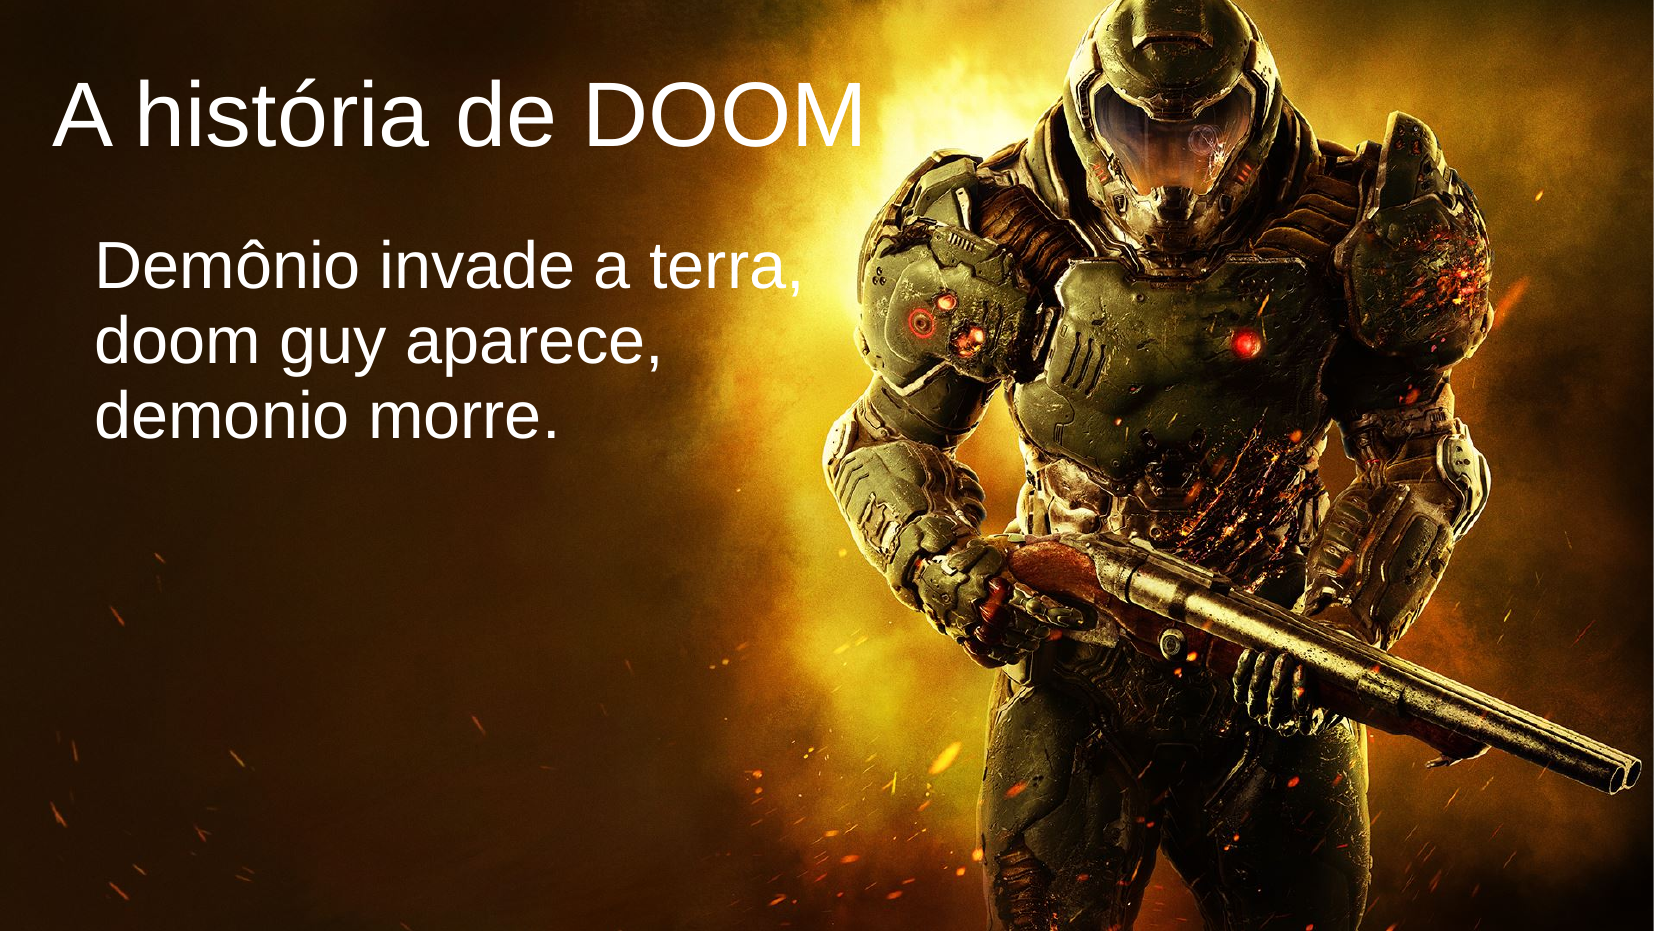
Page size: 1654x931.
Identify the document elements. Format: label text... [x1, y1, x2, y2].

list Demônio invade a terra, doom guy aparece, demonio morre. [23, 228, 857, 768]
title A história de DOOM [0, 37, 922, 193]
picture [0, 0, 1654, 931]
